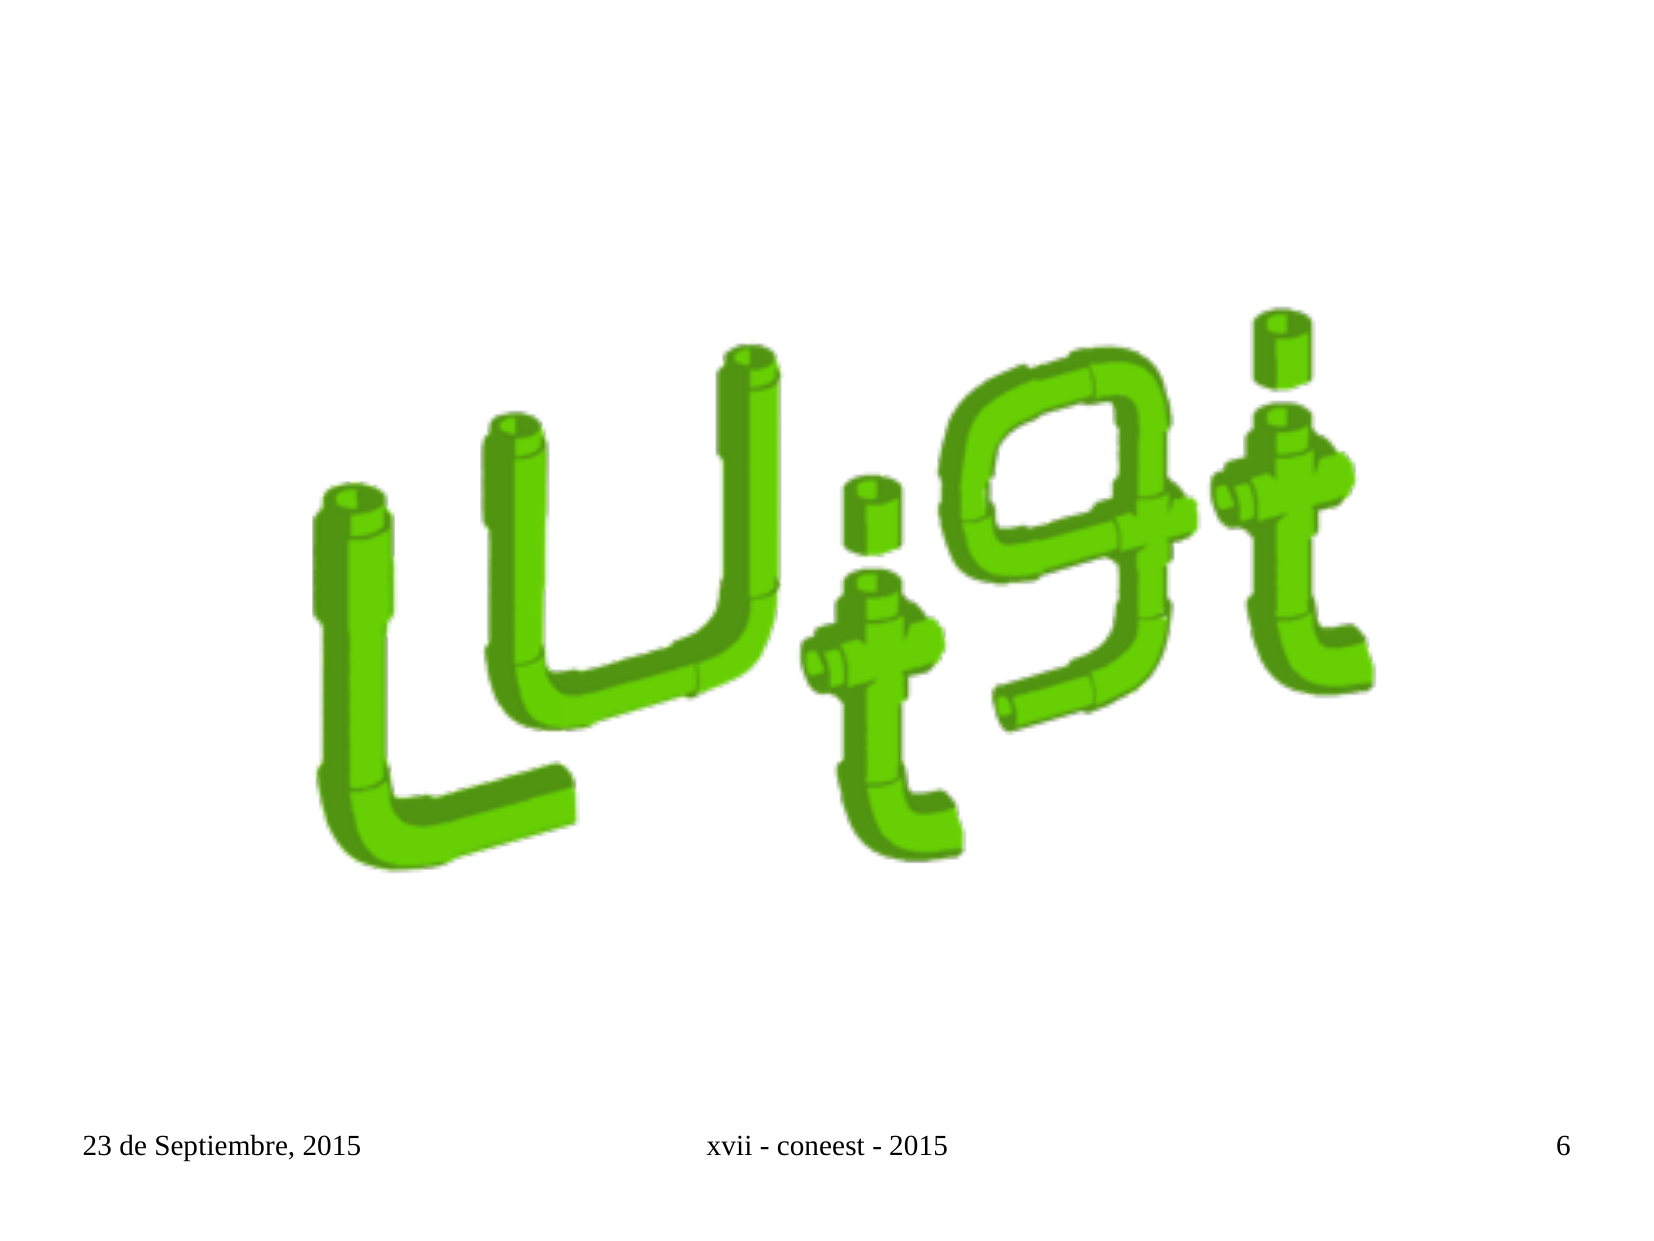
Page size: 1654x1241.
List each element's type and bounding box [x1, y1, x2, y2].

picture [301, 302, 1383, 880]
